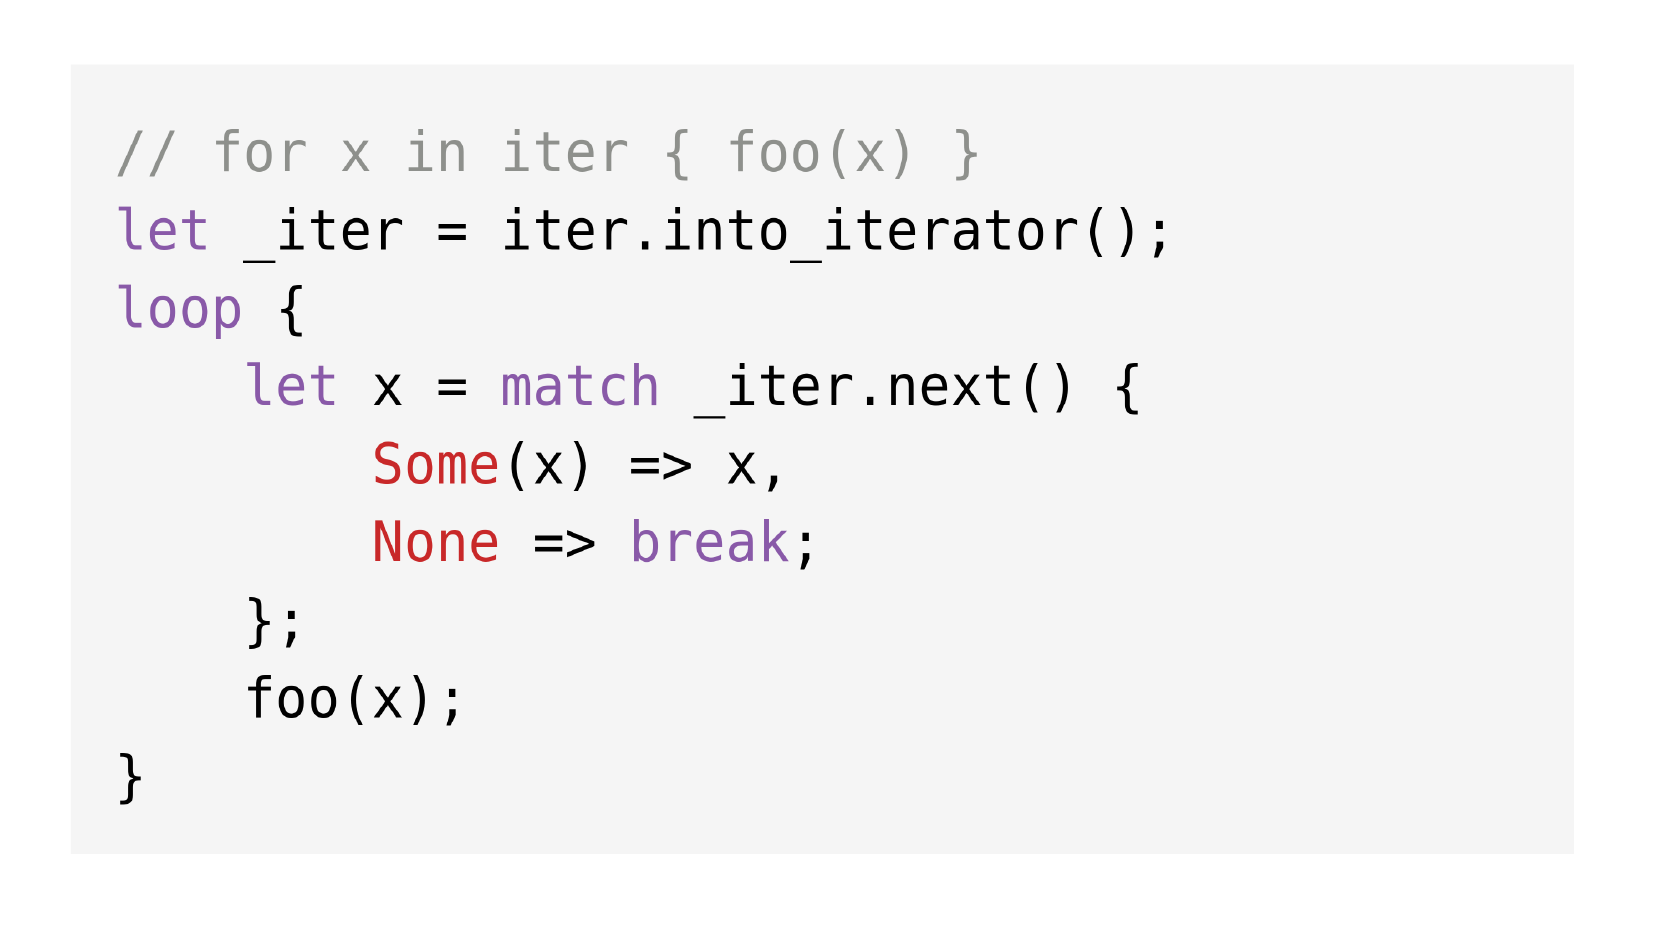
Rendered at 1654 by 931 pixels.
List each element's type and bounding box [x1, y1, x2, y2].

picture [70, 63, 1574, 854]
